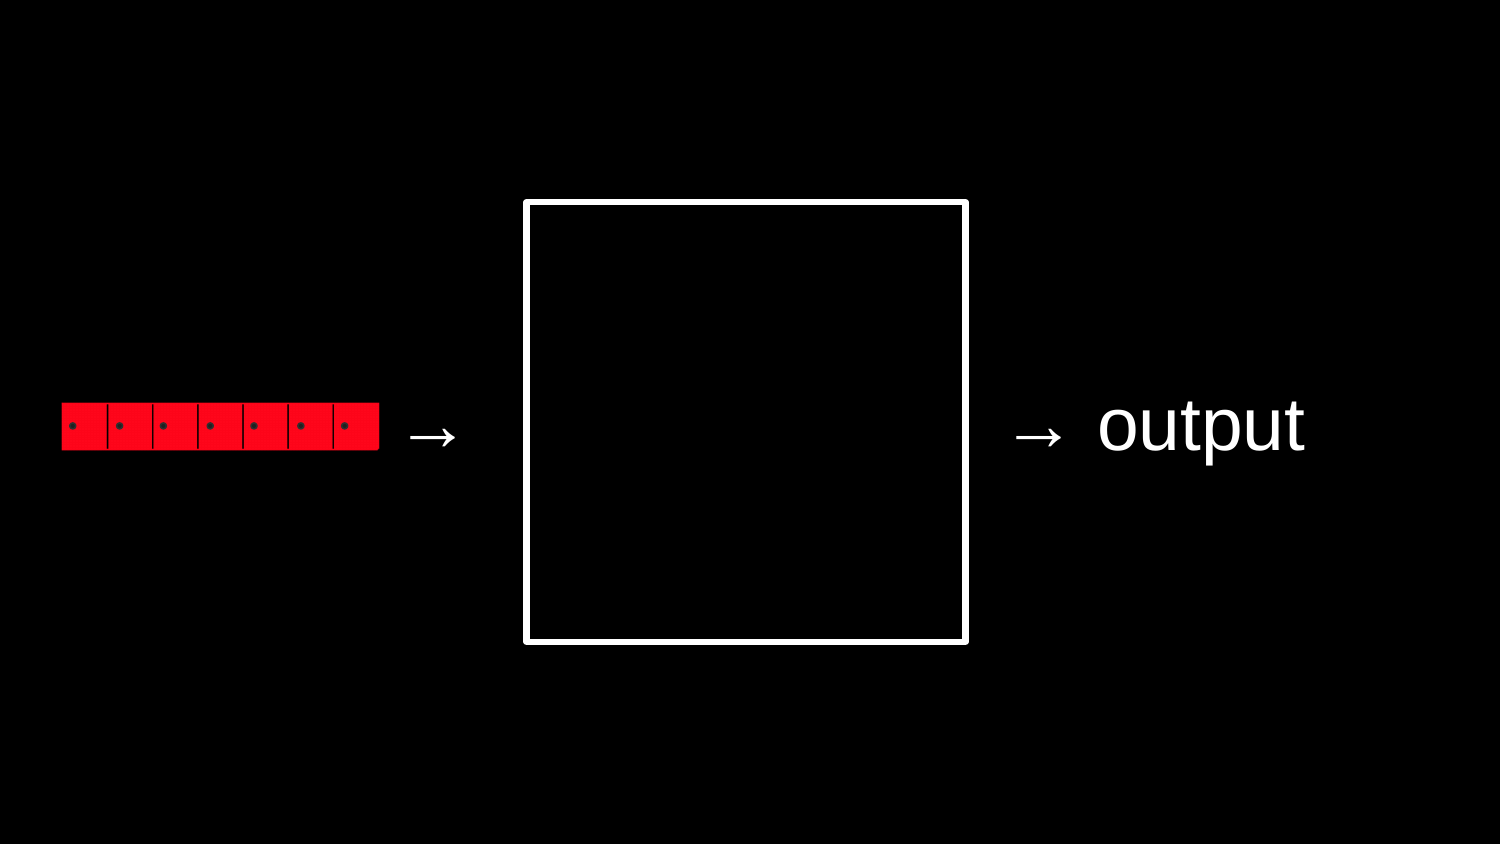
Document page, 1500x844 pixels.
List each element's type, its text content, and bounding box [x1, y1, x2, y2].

text_box [160, 422, 167, 429]
text_box [207, 422, 214, 429]
text_box [116, 422, 123, 429]
text_box [297, 422, 304, 429]
text_box [341, 422, 348, 429]
text_box [69, 422, 76, 429]
text_box → [210, 360, 527, 484]
picture [58, 399, 210, 452]
text_box [251, 422, 257, 429]
text_box → output [965, 360, 1330, 484]
